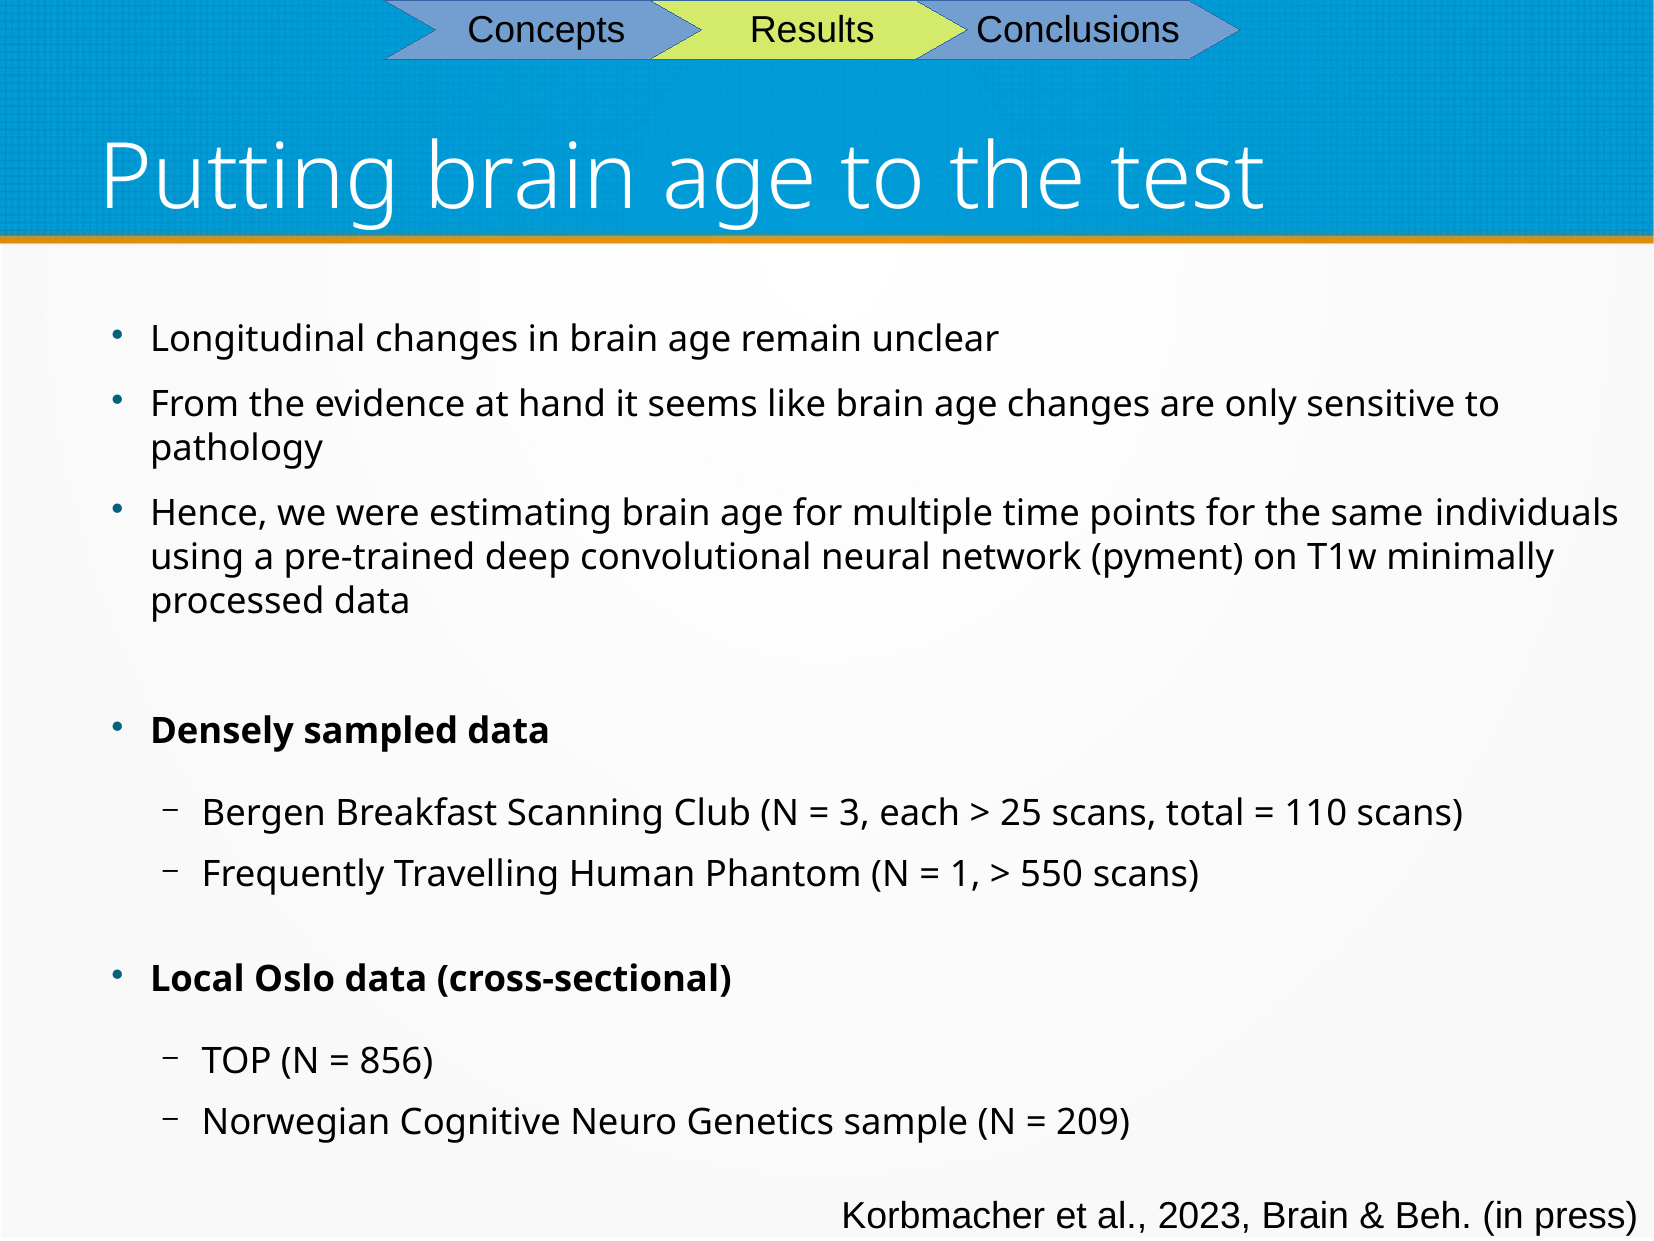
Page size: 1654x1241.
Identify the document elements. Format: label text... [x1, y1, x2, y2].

title Putting brain age to the test [98, 19, 1654, 227]
text_box Conclusions [915, 0, 1241, 60]
text_box Korbmacher et al., 2023, Brain & Beh. (in press) [826, 1183, 1654, 1240]
text_box Results [649, 0, 966, 60]
picture [0, 233, 1654, 1241]
text_box Concepts [383, 0, 700, 60]
list Longitudinal changes in brain age remain unclear From the evidence at hand it seems like brain age changes are only sensitive to pathology Hence, we were estimating brain age for multiple time points for the same individuals using a pre-trained deep convolutional neural network (pyment) on T1w minimally processed data Densely sampled data Bergen Breakfast Scanning Club (N = 3, each > 25 scans, total = 110 scans) Frequently Travelling Human Phantom (N = 1, > 550 scans) Local Oslo data (cross-sectional) TOP (N = 856) Norwegian Cognitive Neuro Genetics sample (N = 209) [98, 315, 1654, 1152]
